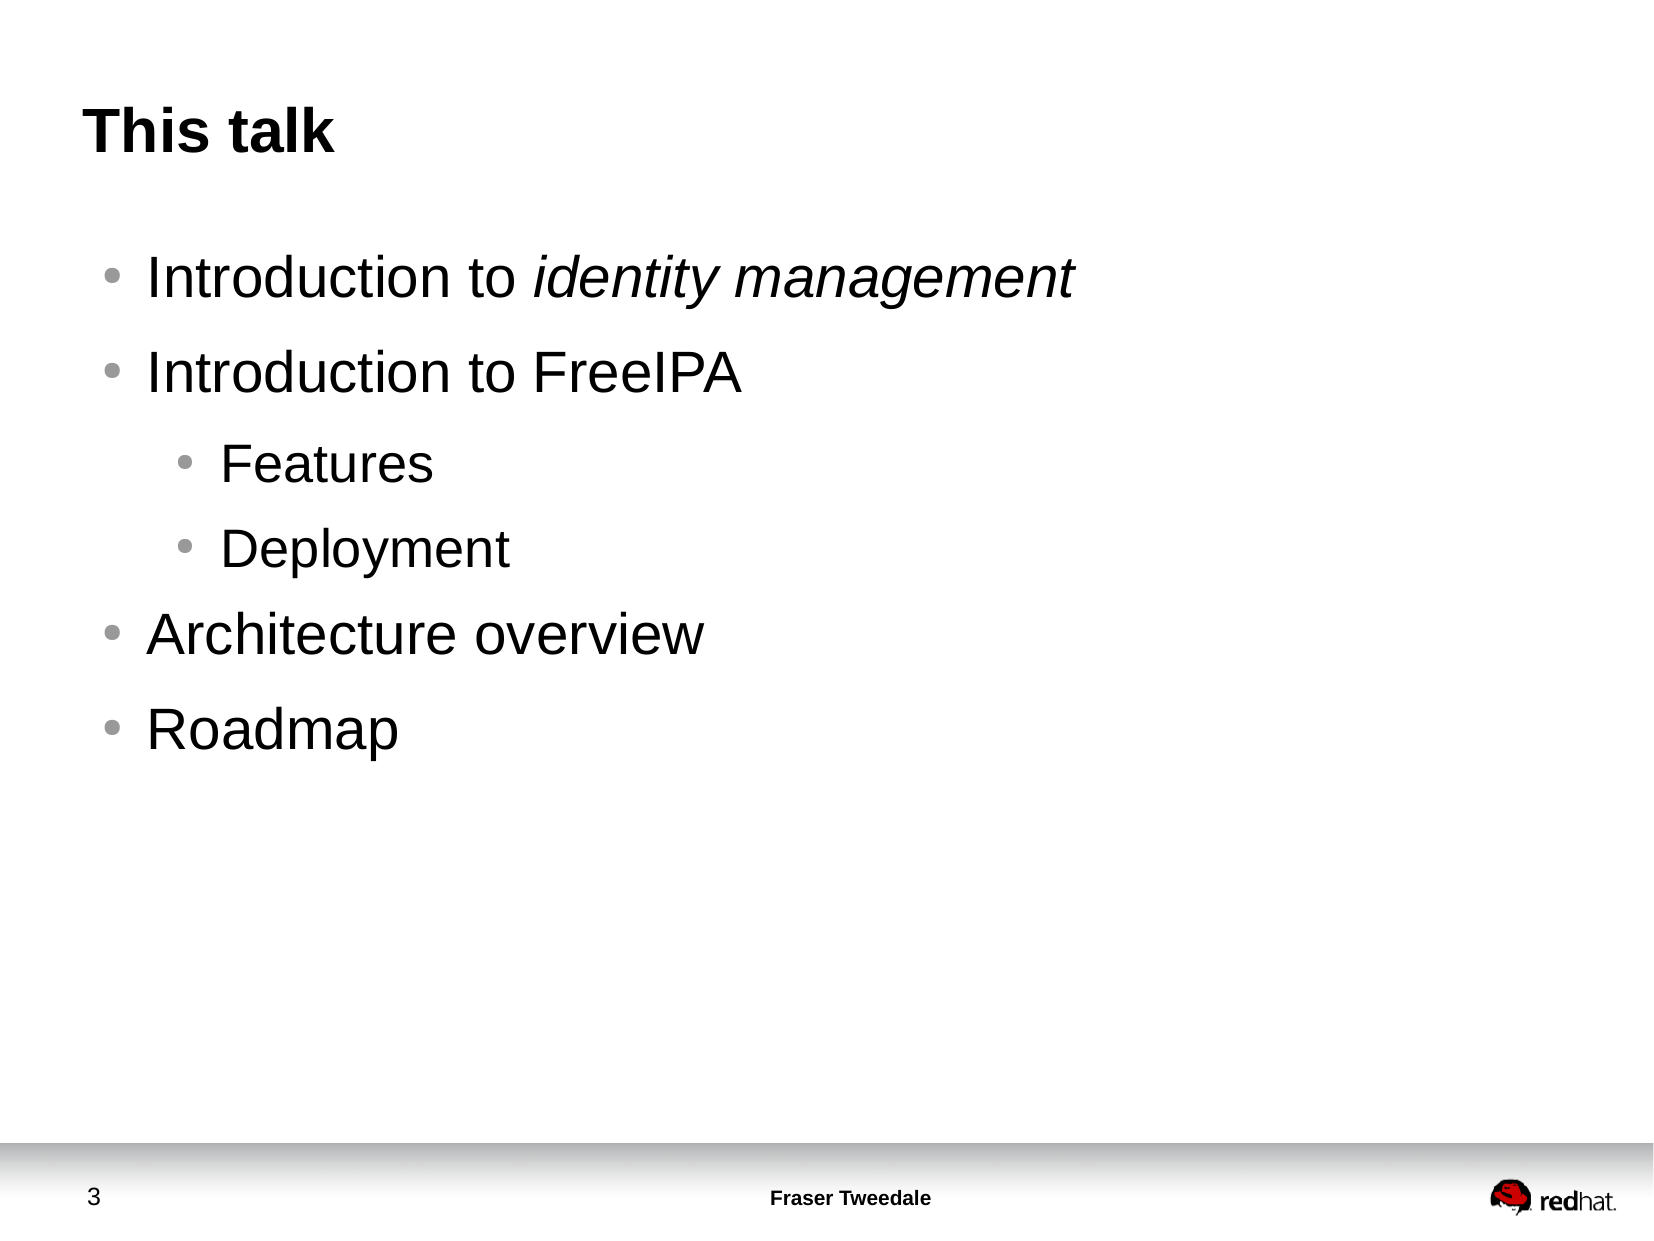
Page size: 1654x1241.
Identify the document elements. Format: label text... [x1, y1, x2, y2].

list Introduction to identity management Introduction to FreeIPA Features Deployment Architecture overview Roadmap [86, 244, 1576, 1039]
title This talk [82, 37, 1571, 226]
picture [0, 1143, 1654, 1241]
